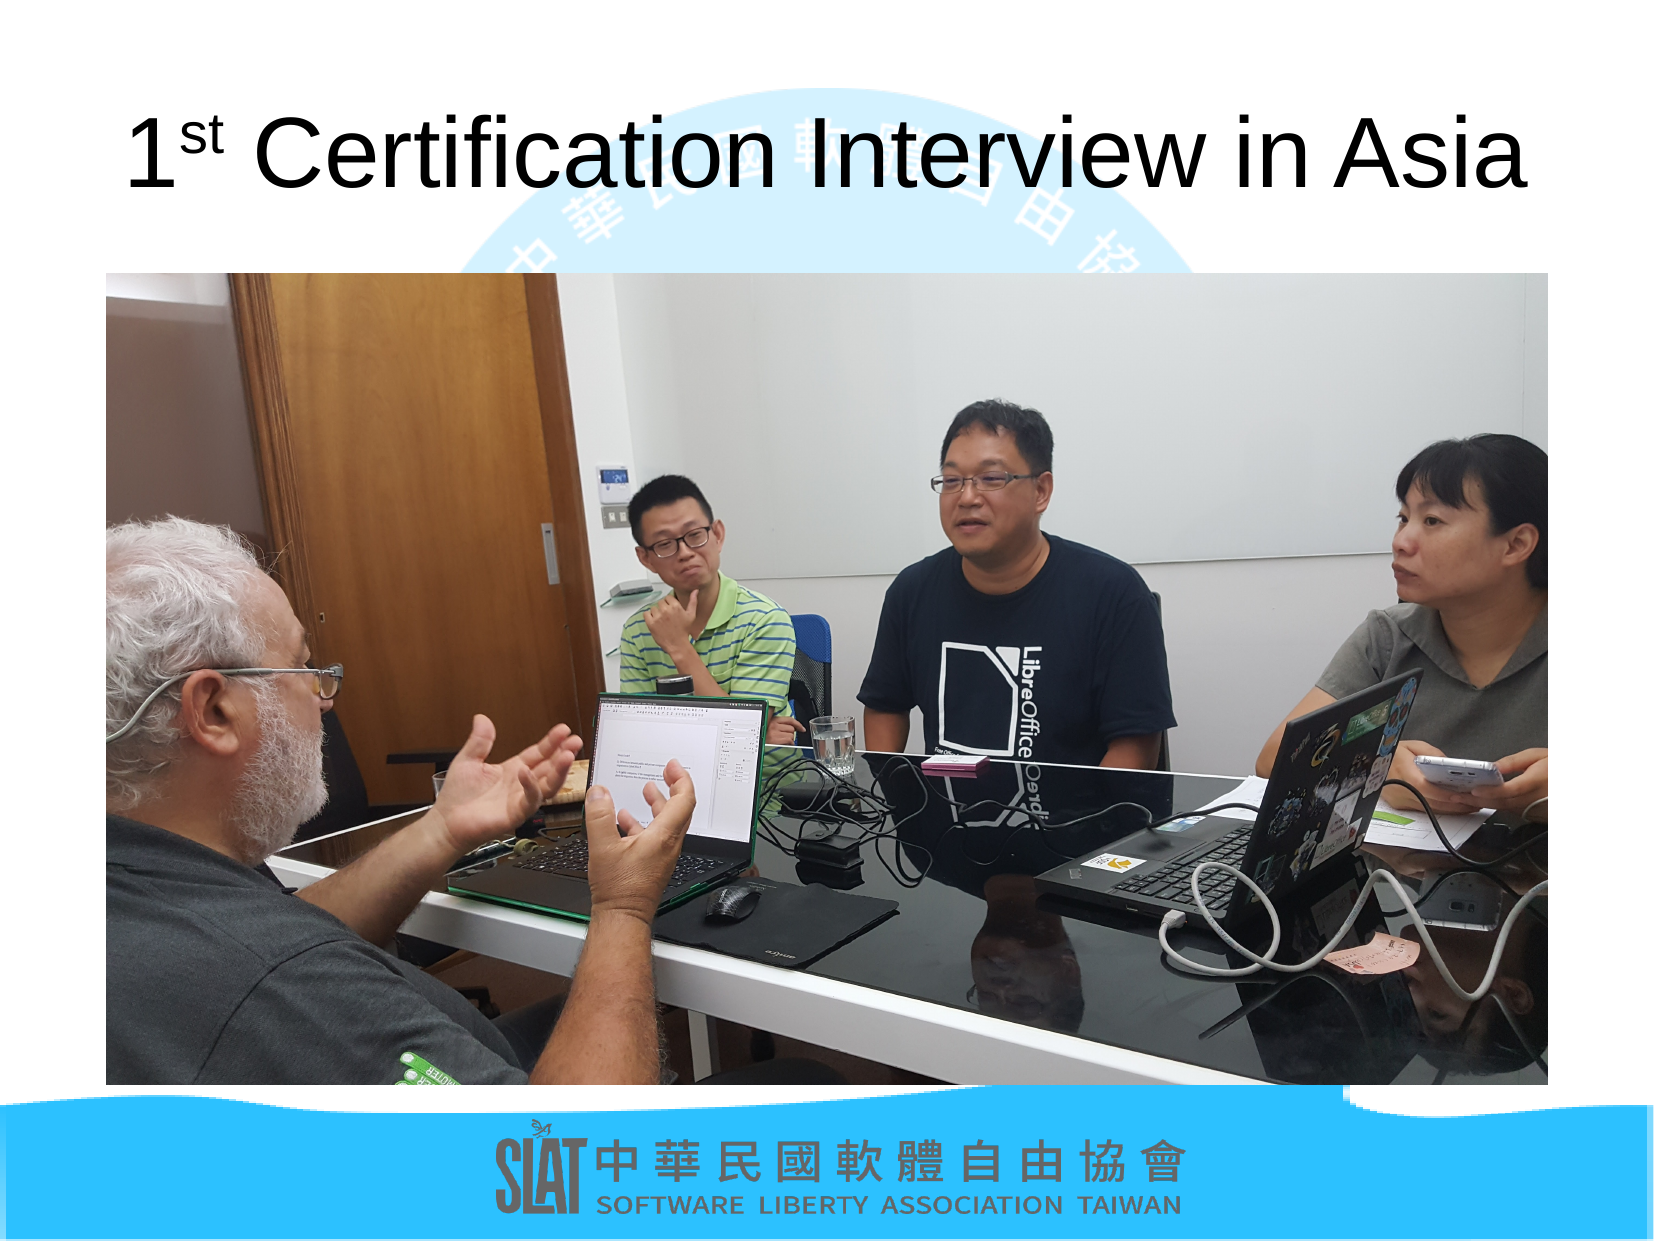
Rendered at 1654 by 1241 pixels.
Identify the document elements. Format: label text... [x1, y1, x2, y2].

picture [0, 273, 1654, 1241]
title 1st Certification Interview in Asia [82, 49, 1571, 257]
